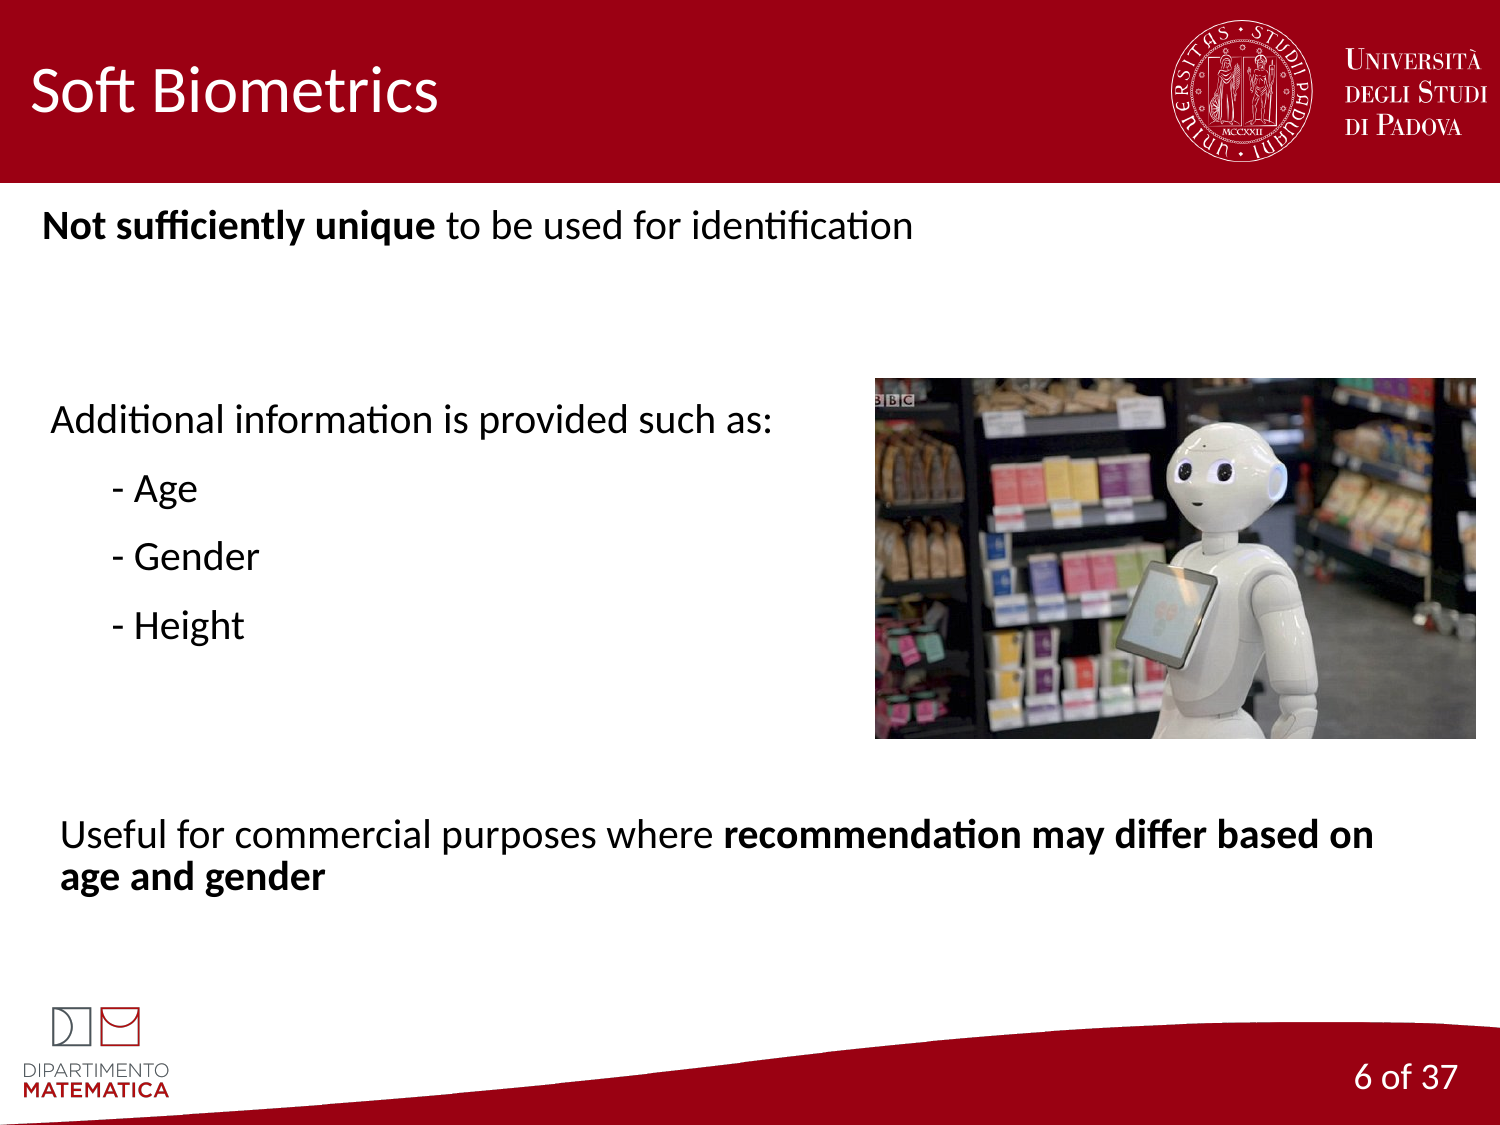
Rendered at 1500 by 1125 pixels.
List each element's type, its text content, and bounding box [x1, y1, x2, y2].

slide_number <number> of 37 [1136, 1044, 1474, 1104]
picture [875, 378, 1476, 740]
title Soft Biometrics [0, 0, 1159, 183]
text_box Not sufficiently unique to be used for identification [27, 200, 1398, 409]
list Additional information is provided such as: - Age - Gender - Height [0, 389, 875, 571]
picture [0, 1007, 1500, 1125]
text_box Useful for commercial purposes where recommendation may differ based on age and gender [45, 810, 1416, 1018]
picture [1171, 20, 1487, 162]
